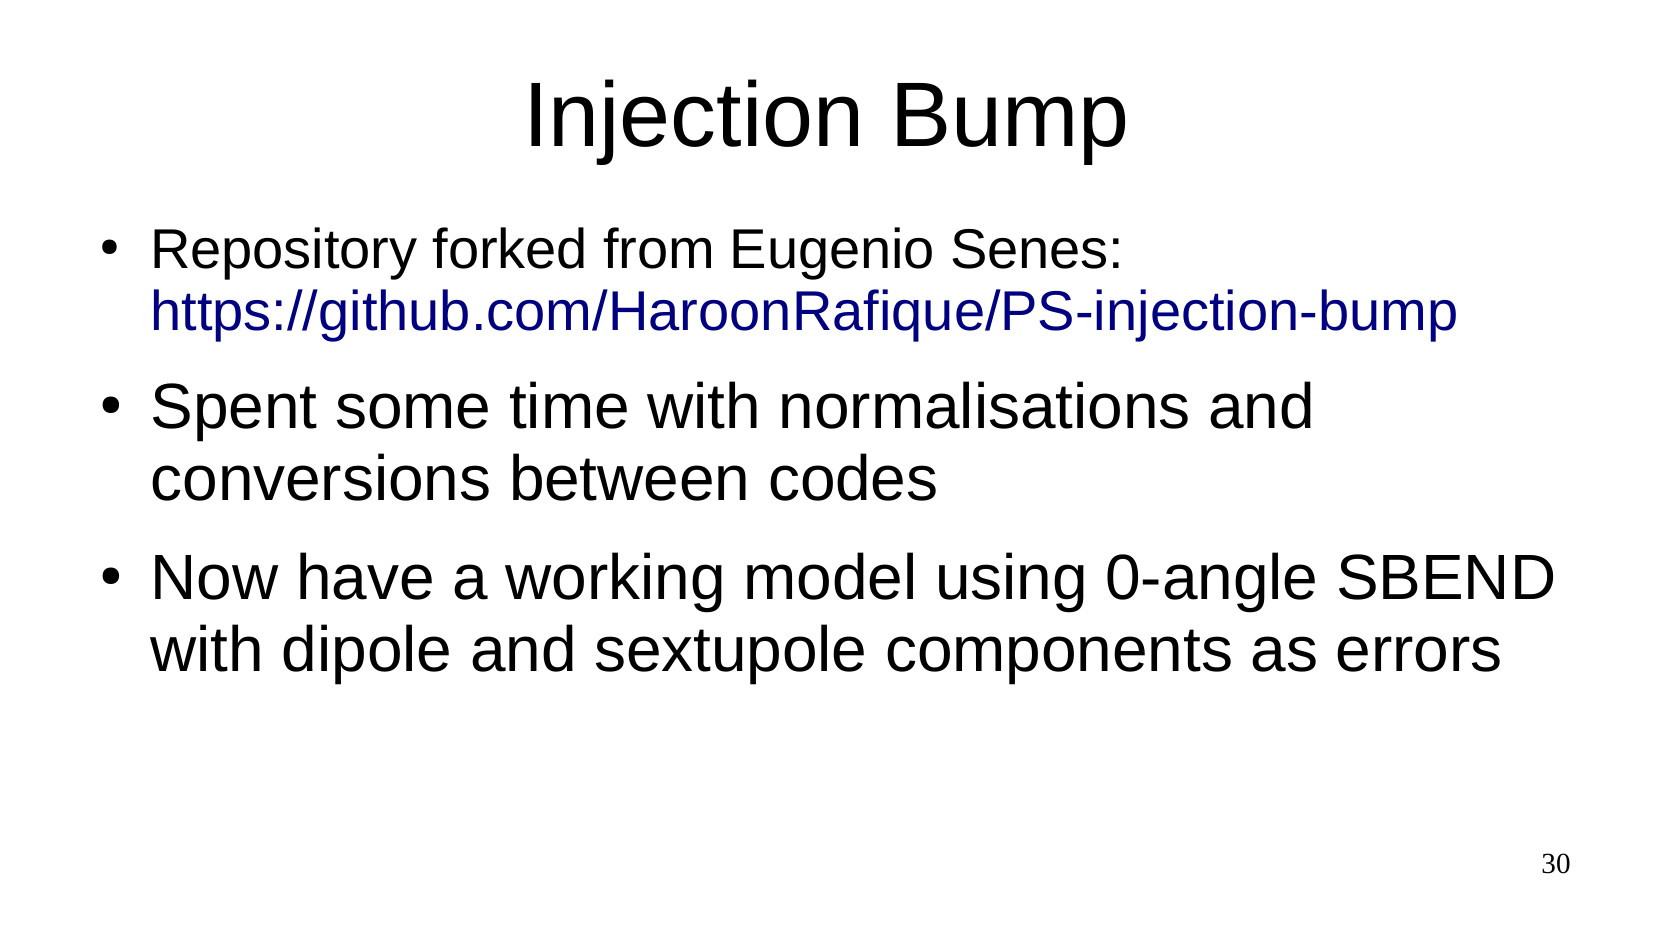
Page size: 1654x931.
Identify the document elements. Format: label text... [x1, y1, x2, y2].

title Injection Bump [82, 37, 1571, 193]
list Repository forked from Eugenio Senes:https://github.com/HaroonRafique/PS-injection-bump Spent some time with normalisations and conversions between codes Now have a working model using 0-angle SBEND with dipole and sextupole components as errors [82, 217, 1571, 758]
